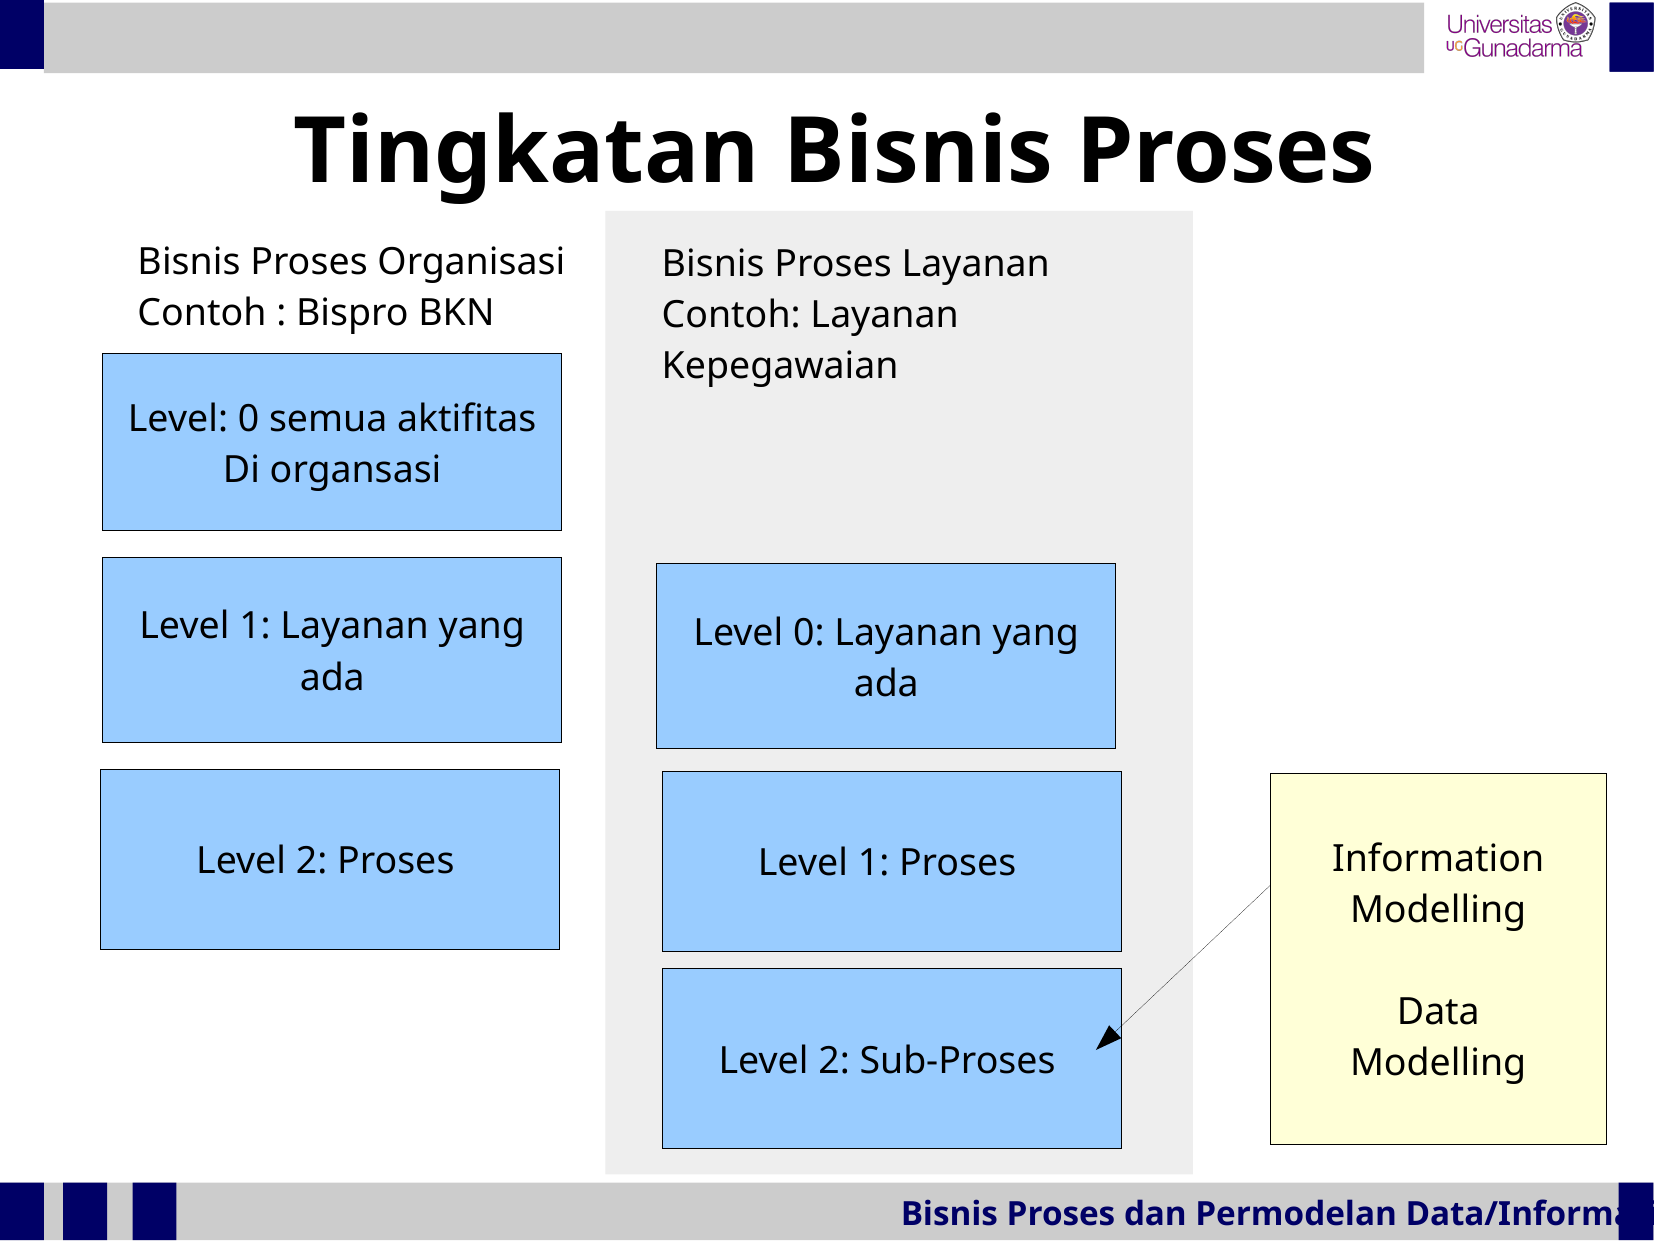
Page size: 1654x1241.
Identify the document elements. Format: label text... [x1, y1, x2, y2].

text_box Level: 0 semua aktifitas Di organsasi [102, 353, 562, 531]
text_box [605, 211, 1193, 1175]
title Tingkatan Bisnis Proses [78, 84, 1592, 211]
text_box Level 1: Layanan yang ada [102, 557, 562, 743]
picture [1437, 2, 1610, 62]
text_box Level 2: Proses [100, 769, 560, 950]
text_box Bisnis Proses Organisasi Contoh : Bispro BKN [122, 227, 549, 333]
text_box Bisnis Proses Layanan Contoh: Layanan Kepegawaian [646, 229, 1199, 380]
text_box Level 0: Layanan yang ada [656, 563, 1116, 749]
text_box Information Modelling Data Modelling [1270, 773, 1607, 1145]
text_box Level 2: Sub-Proses [662, 968, 1122, 1149]
text_box Level 1: Proses [662, 771, 1122, 952]
